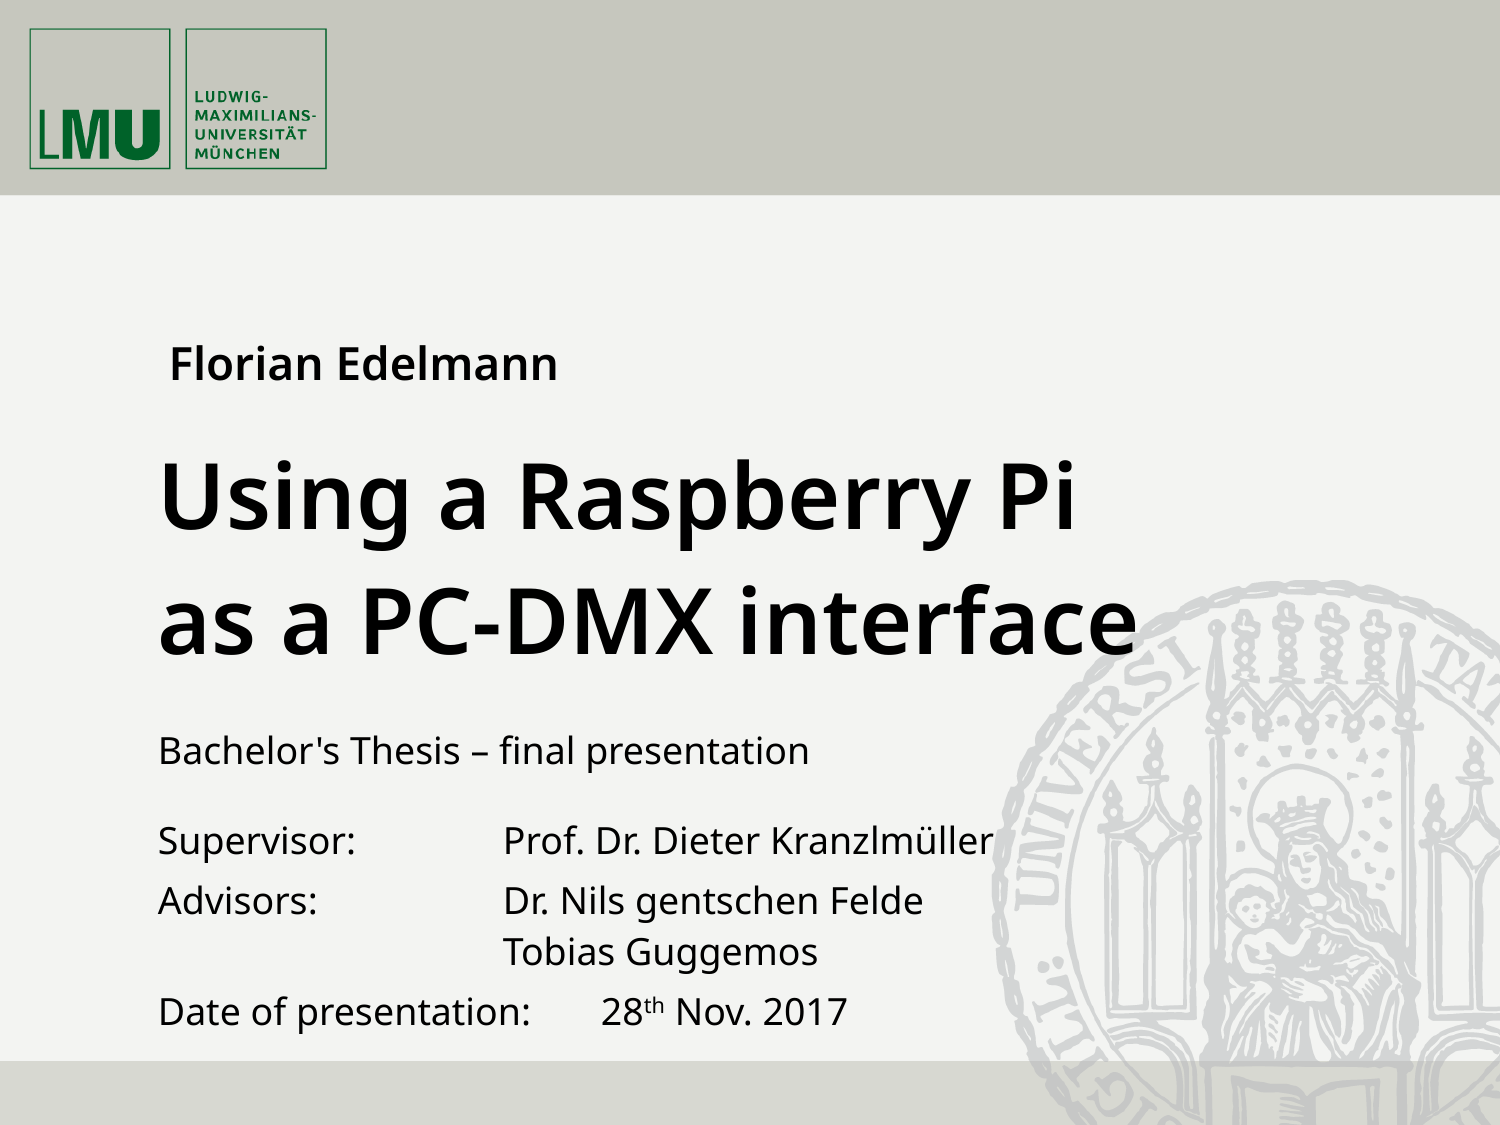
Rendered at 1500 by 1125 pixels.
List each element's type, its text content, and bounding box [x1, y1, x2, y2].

list Florian Edelmann [153, 284, 1365, 398]
title Using a Raspberry Pi as a PC-DMX interface [157, 441, 1323, 672]
picture [0, 0, 1500, 1125]
subtitle Bachelor's Thesis – final presentation Supervisor: Prof. Dr. Dieter Kranzlmüller Advisors: Dr. Nils gentschen Felde Tobias Guggemos Date of presentation: 28th Nov. 2017 [157, 734, 1368, 1028]
